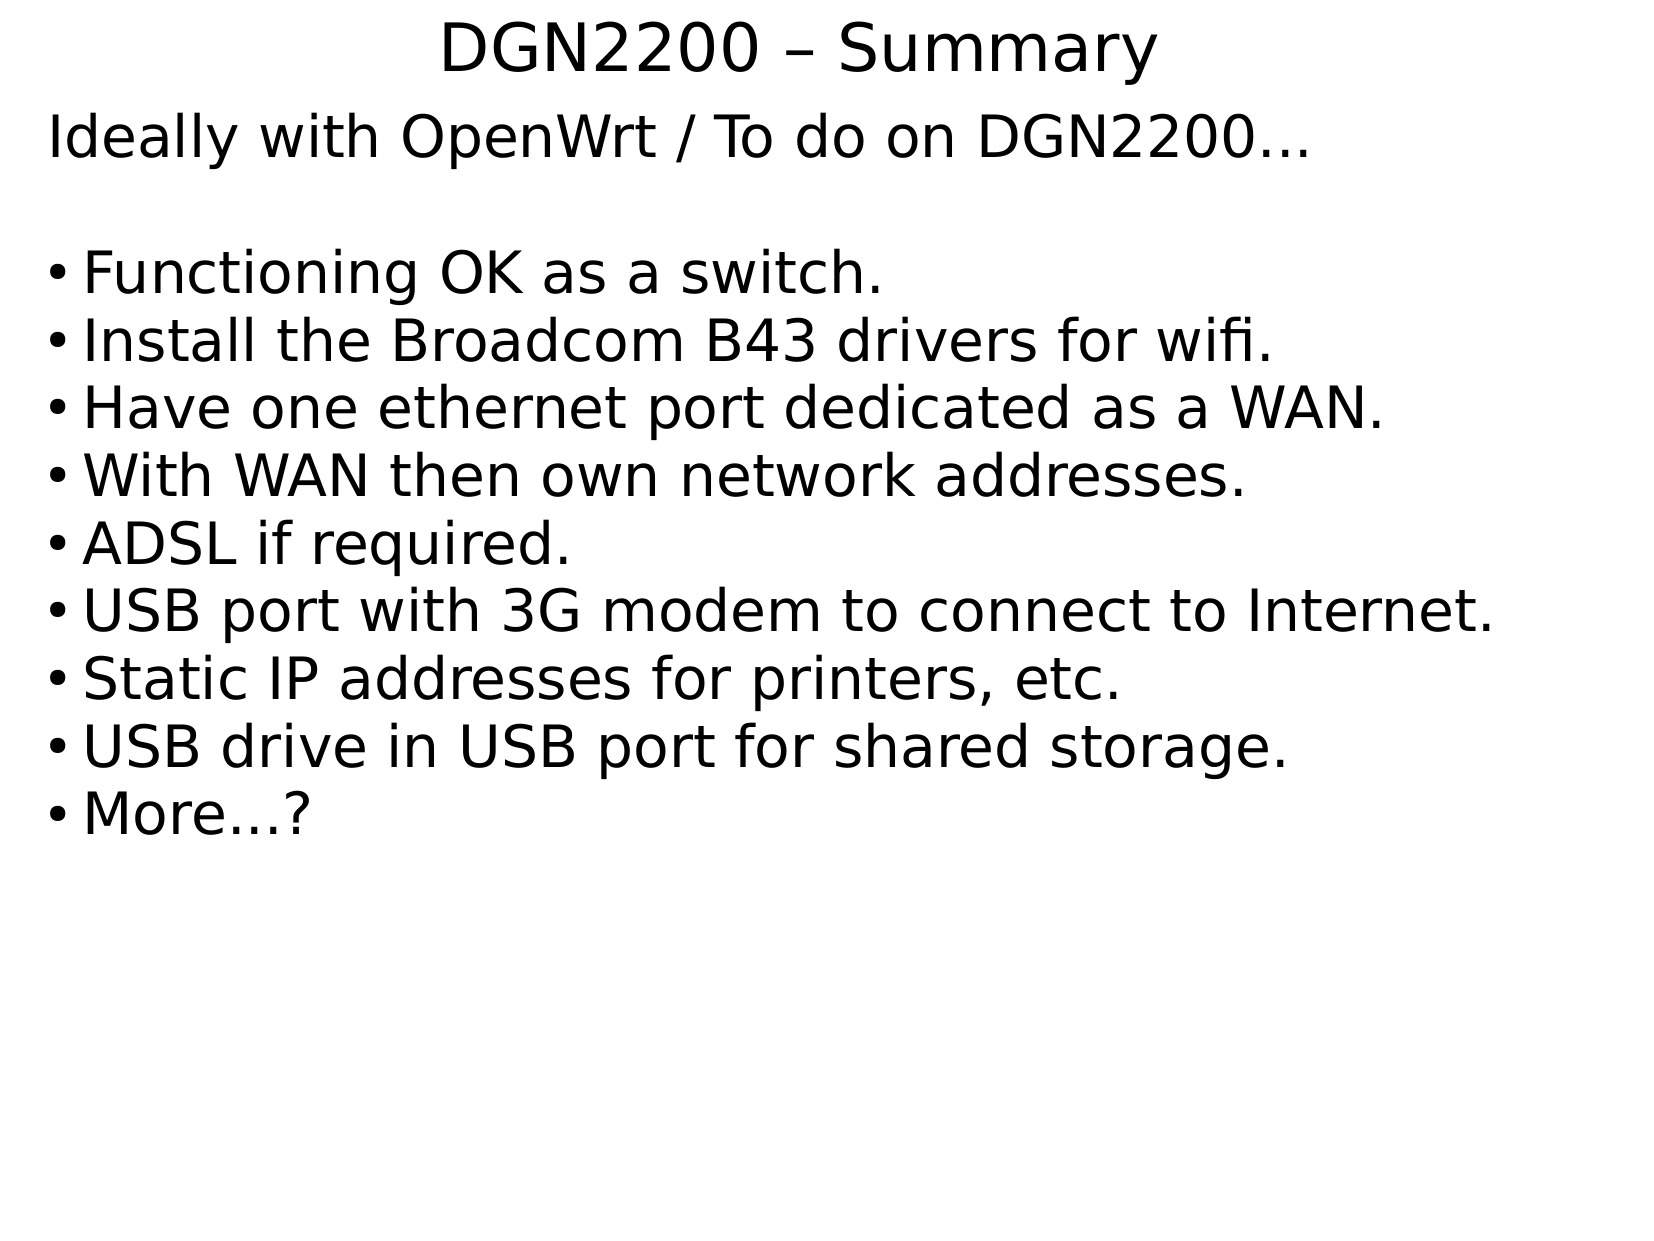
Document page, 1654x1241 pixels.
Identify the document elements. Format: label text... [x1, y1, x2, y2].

title DGN2200 – Summary [0, 0, 1642, 98]
text_box Ideally with OpenWrt / To do on DGN2200... Functioning OK as a switch. Install the Broadcom B43 drivers for wifi. Have one ethernet port dedicated as a WAN. With WAN then own network addresses. ADSL if required. USB port with 3G modem to connect to Internet. Static IP addresses for printers, etc. USB drive in USB port for shared storage. More...? [47, 103, 1630, 849]
